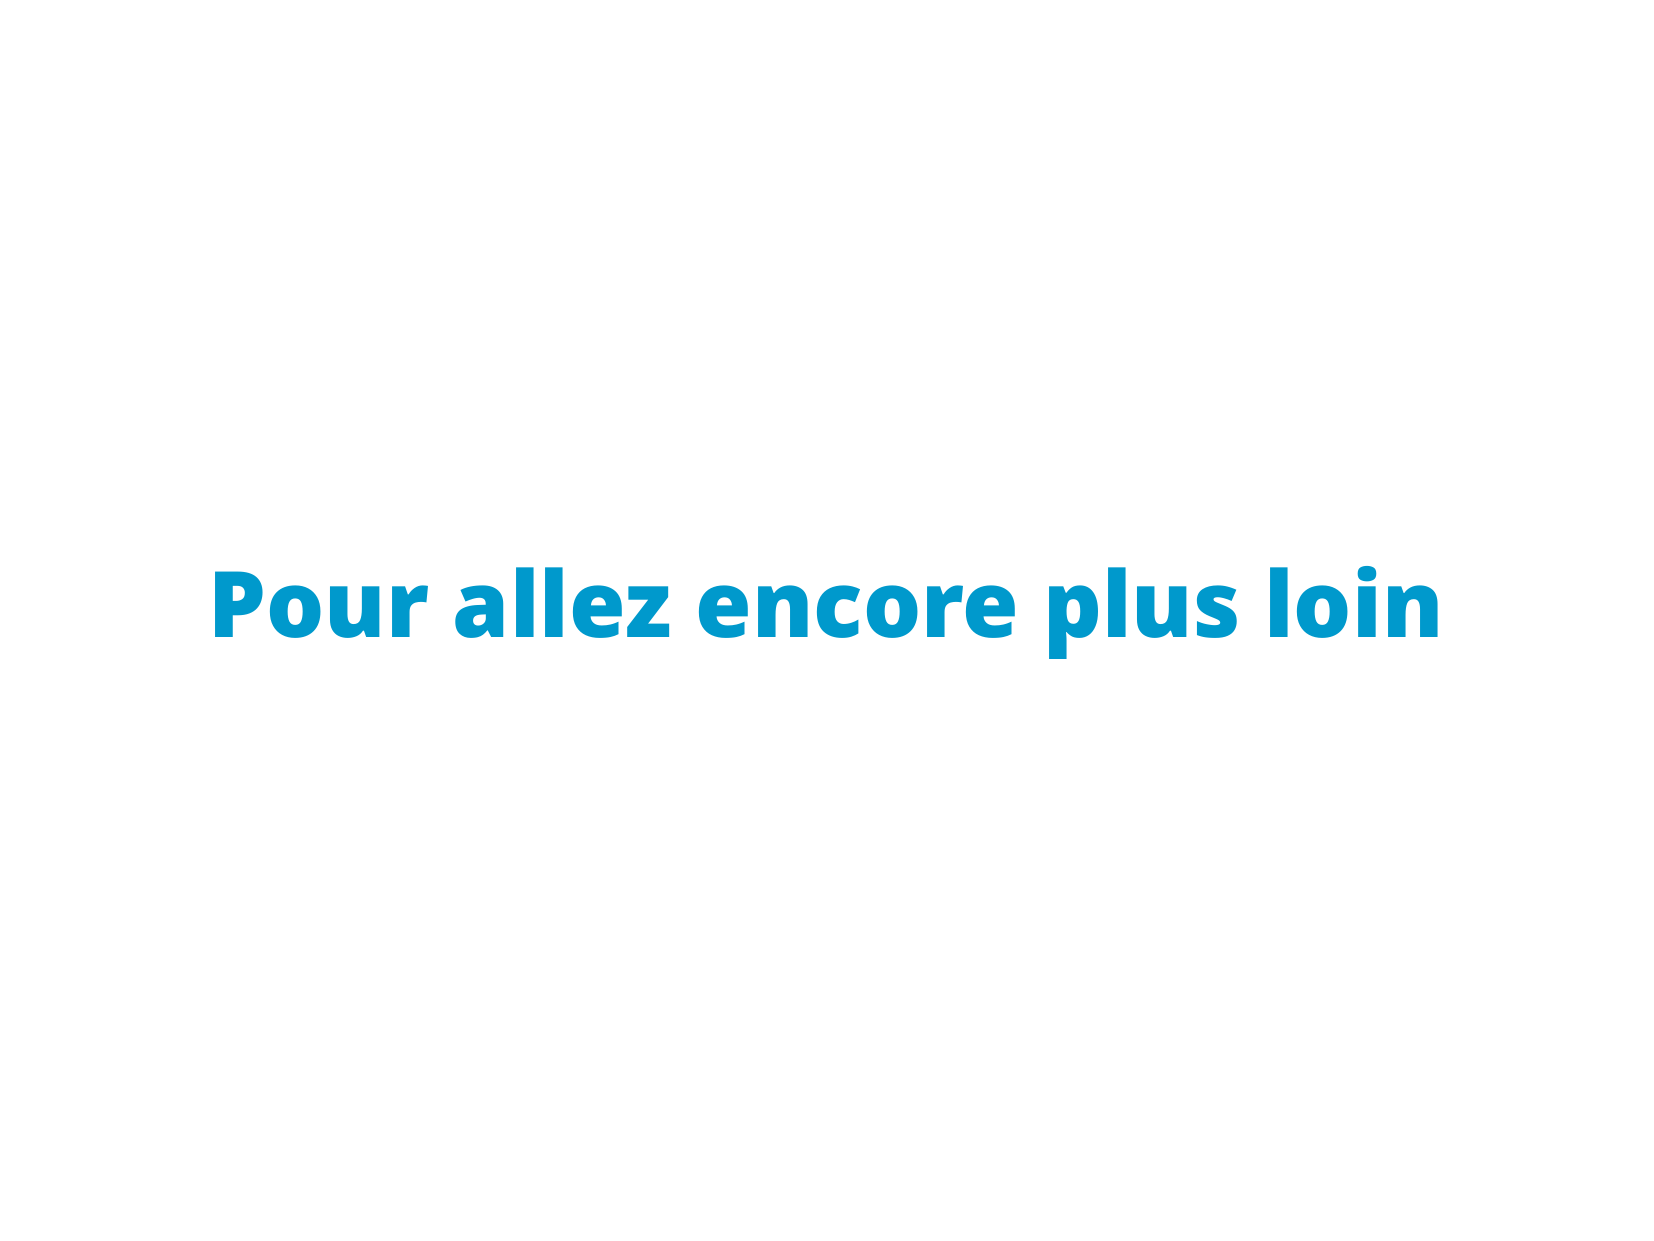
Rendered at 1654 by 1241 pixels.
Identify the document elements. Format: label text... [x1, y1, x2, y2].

title Pour allez encore plus loin [82, 49, 1571, 1156]
